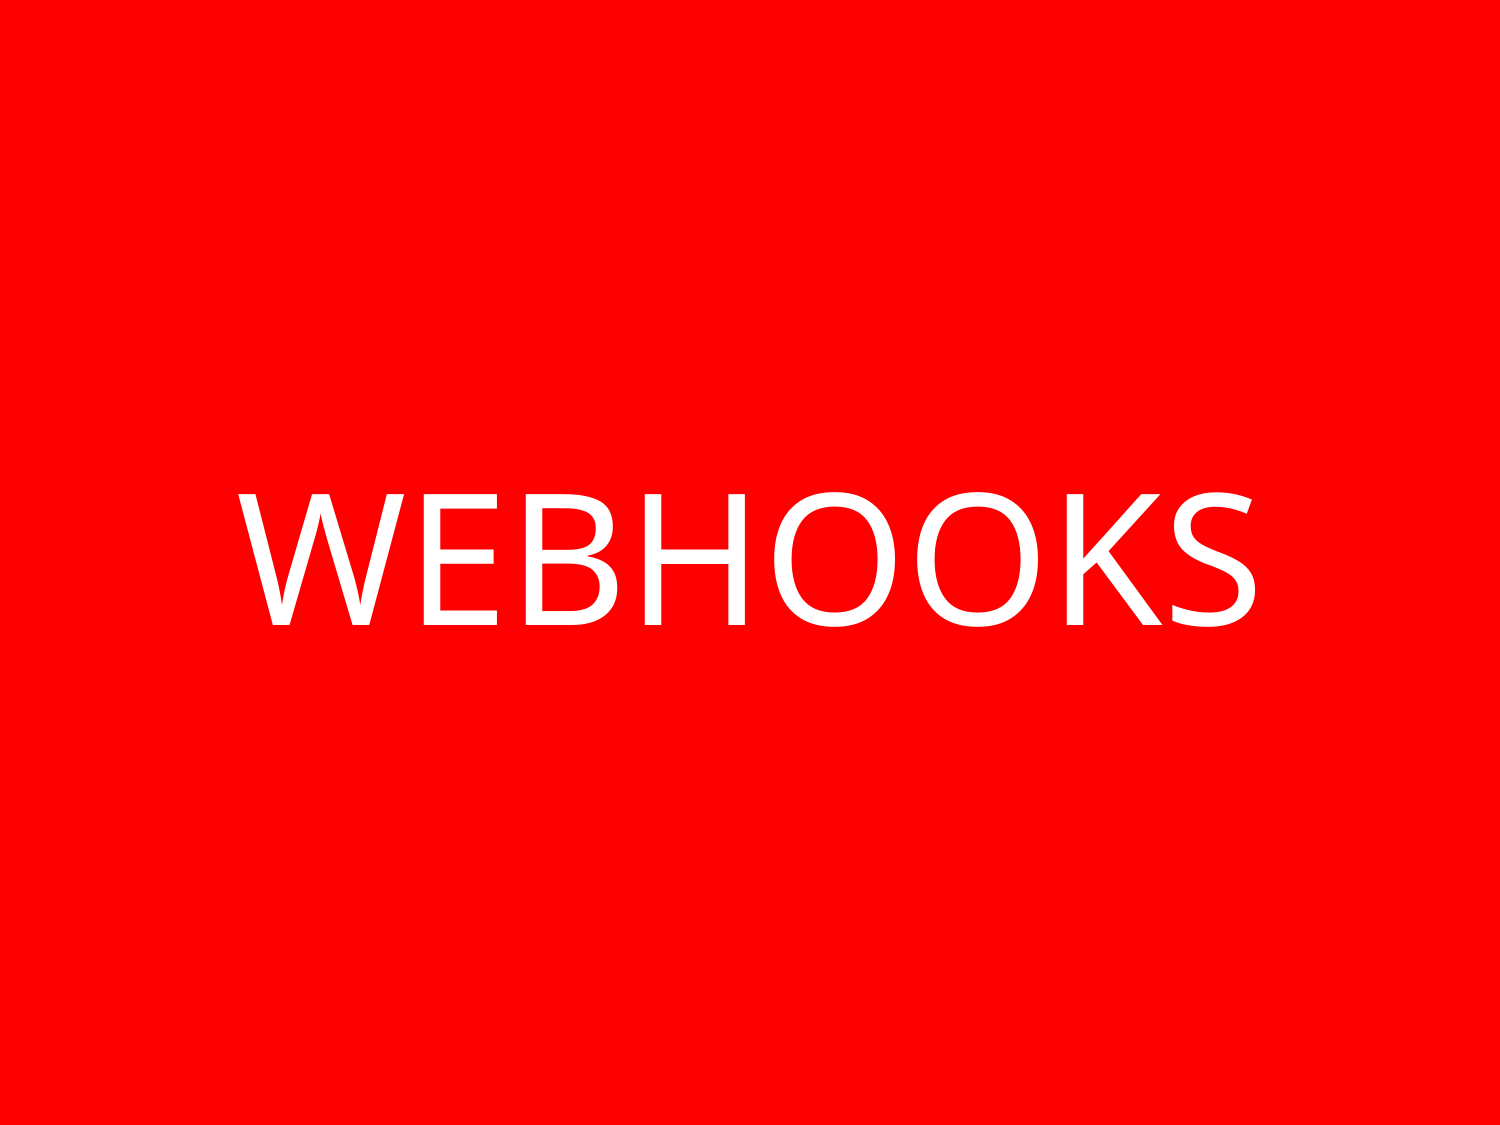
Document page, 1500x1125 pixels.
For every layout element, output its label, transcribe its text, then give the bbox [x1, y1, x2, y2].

list WEBHOOKS [0, 435, 1500, 871]
